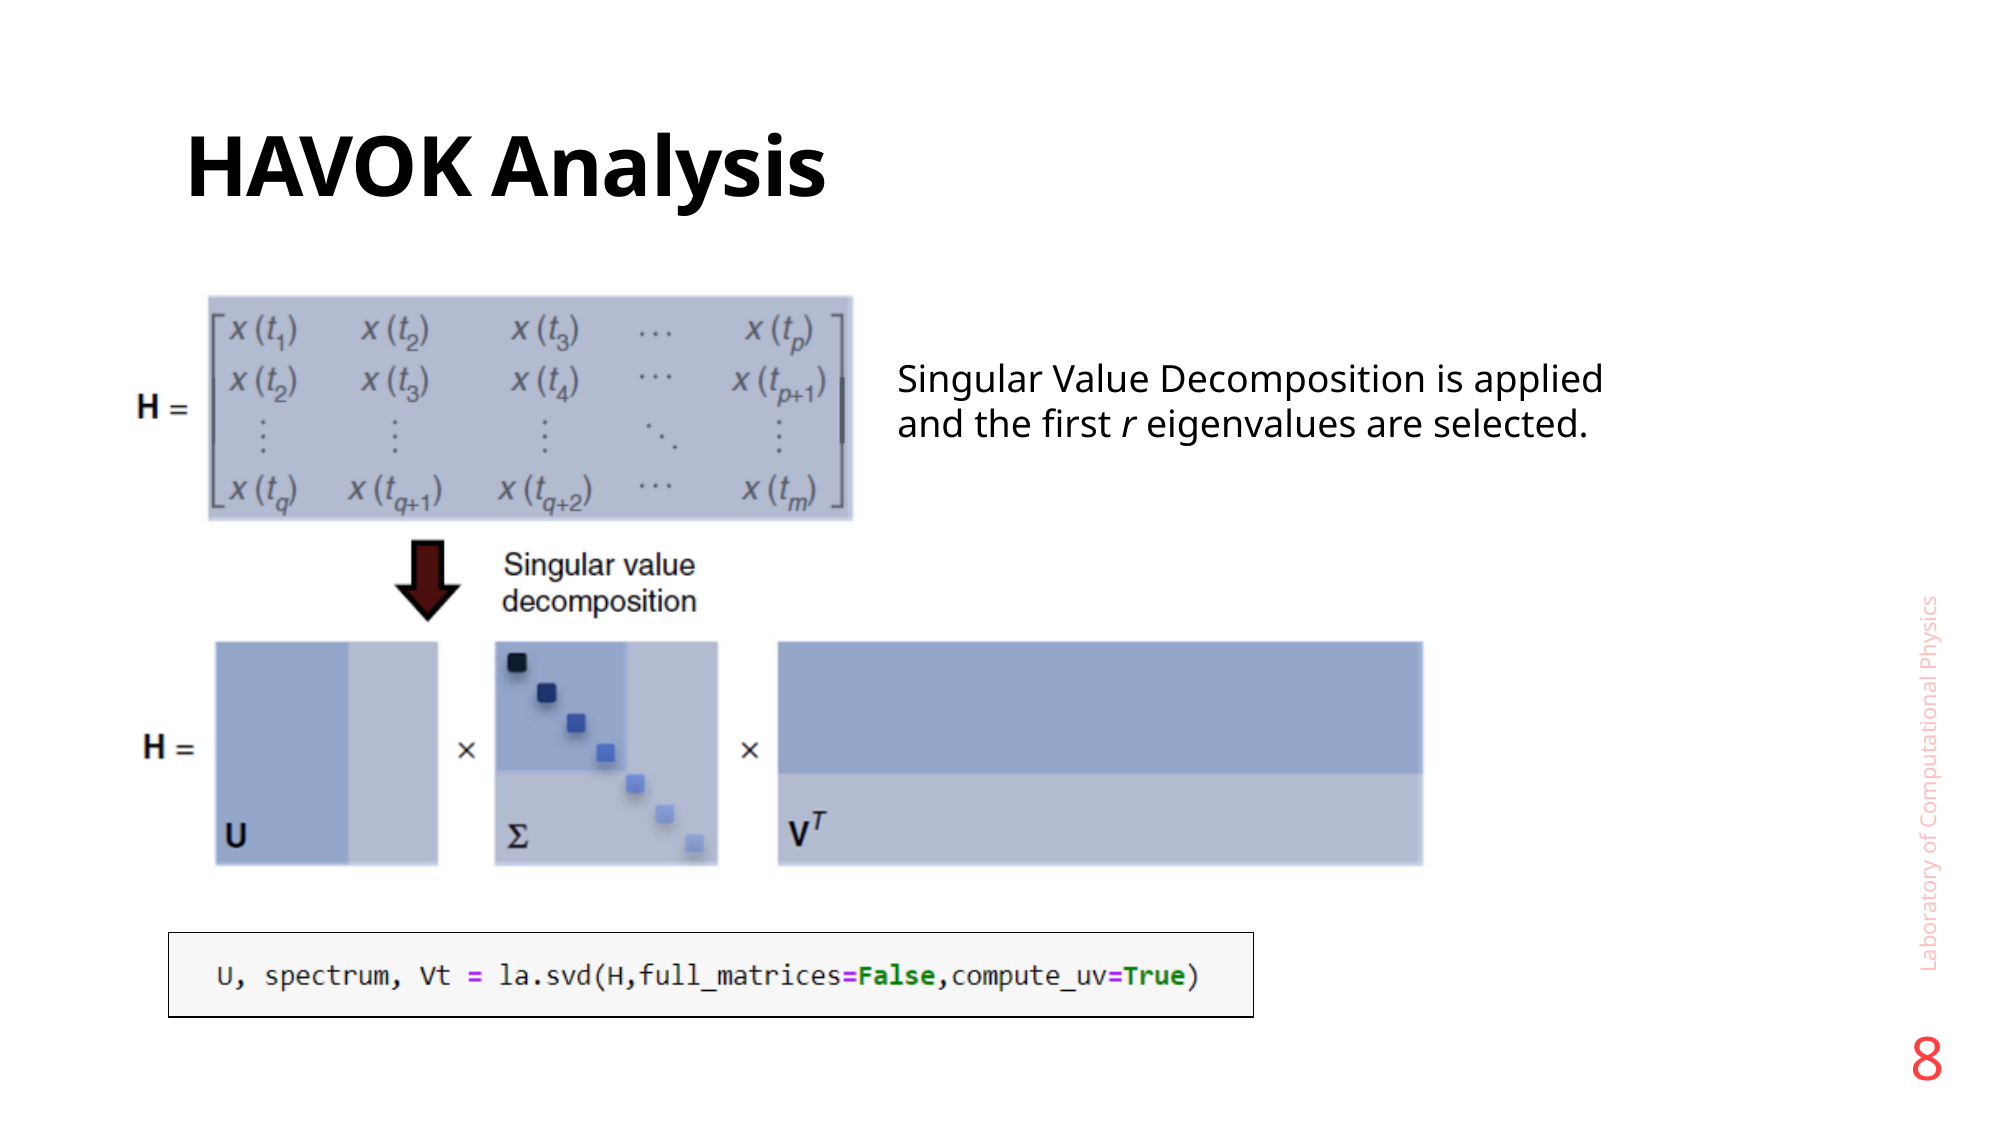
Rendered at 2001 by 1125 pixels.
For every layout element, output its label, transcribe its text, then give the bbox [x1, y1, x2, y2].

title HAVOK Analysis [169, 74, 1760, 222]
picture [169, 933, 1253, 1016]
slide_number 8 [1852, 1012, 2000, 1110]
footer Laboratory of Computational Physics [1897, 400, 1958, 988]
text_box Singular Value Decomposition is applied and the first r eigenvalues are selected. [882, 347, 1623, 454]
picture [123, 221, 1438, 894]
